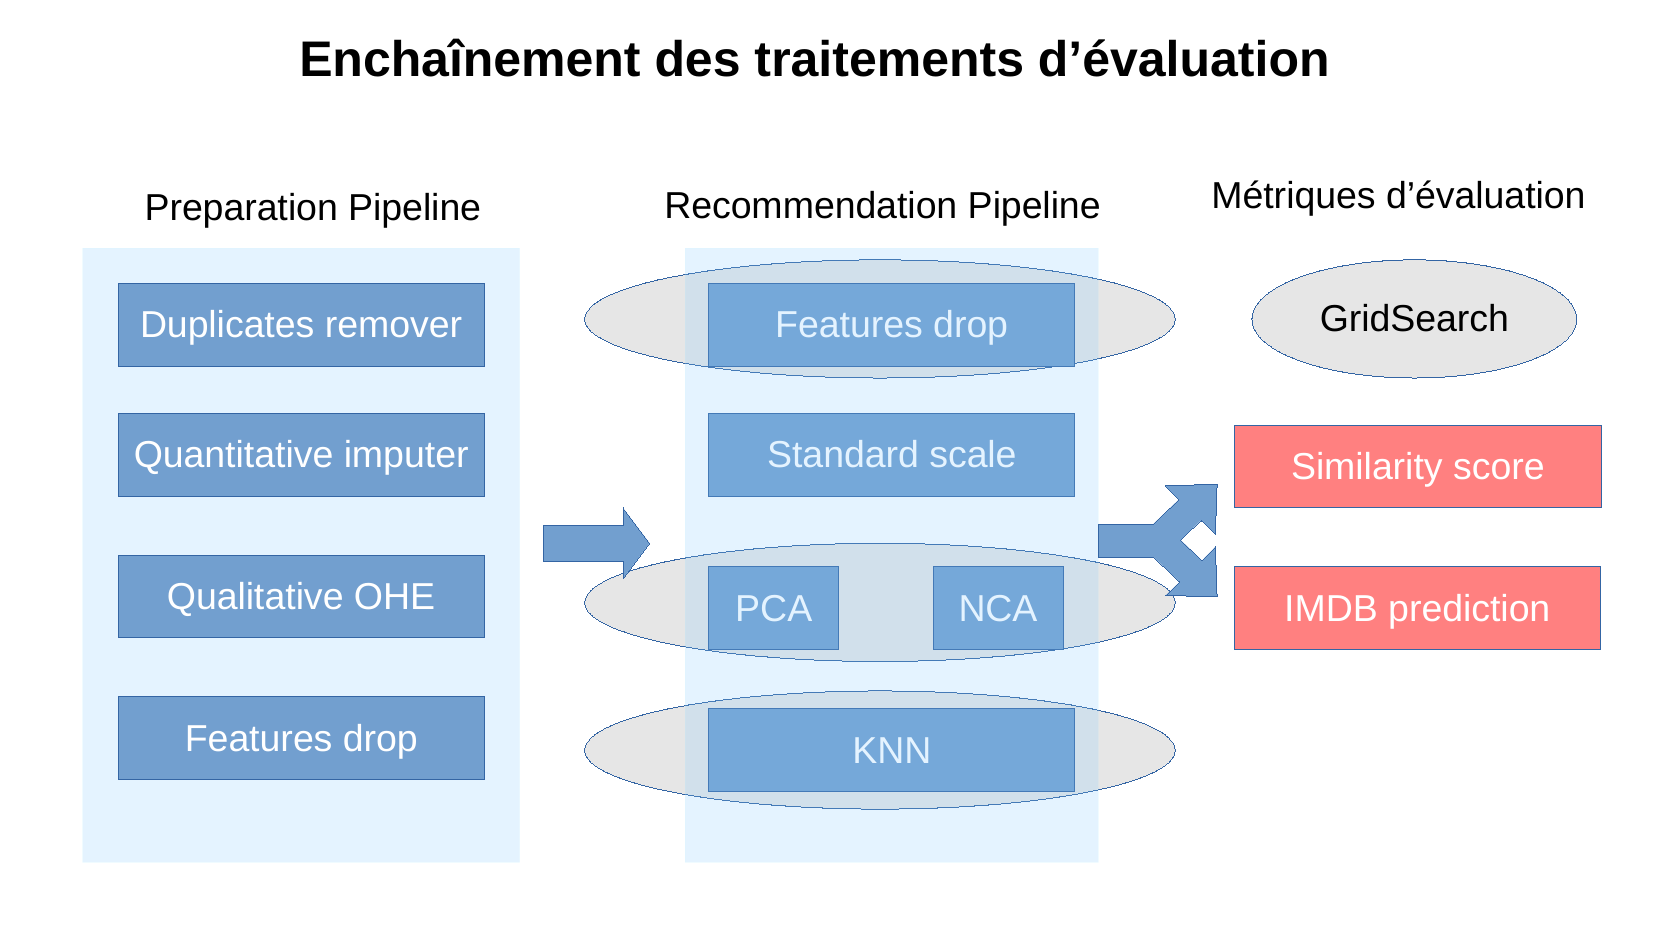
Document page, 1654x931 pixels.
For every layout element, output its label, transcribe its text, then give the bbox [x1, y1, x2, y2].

text_box Features drop [118, 696, 485, 780]
text_box Duplicates remover [118, 283, 485, 367]
text_box Preparation Pipeline [129, 179, 497, 237]
text_box Recommendation Pipeline [649, 177, 1116, 234]
text_box IMDB prediction [1234, 566, 1601, 650]
text_box Similarity score [1234, 425, 1602, 508]
text_box Enchaînement des traitements d’évaluation [284, 23, 1489, 151]
text_box [82, 248, 520, 863]
text_box [543, 248, 1218, 863]
text_box Quantitative imputer [118, 413, 485, 497]
text_box Qualitative OHE [118, 555, 485, 638]
text_box GridSearch [1251, 259, 1577, 379]
text_box Métriques d’évaluation [1196, 167, 1601, 225]
